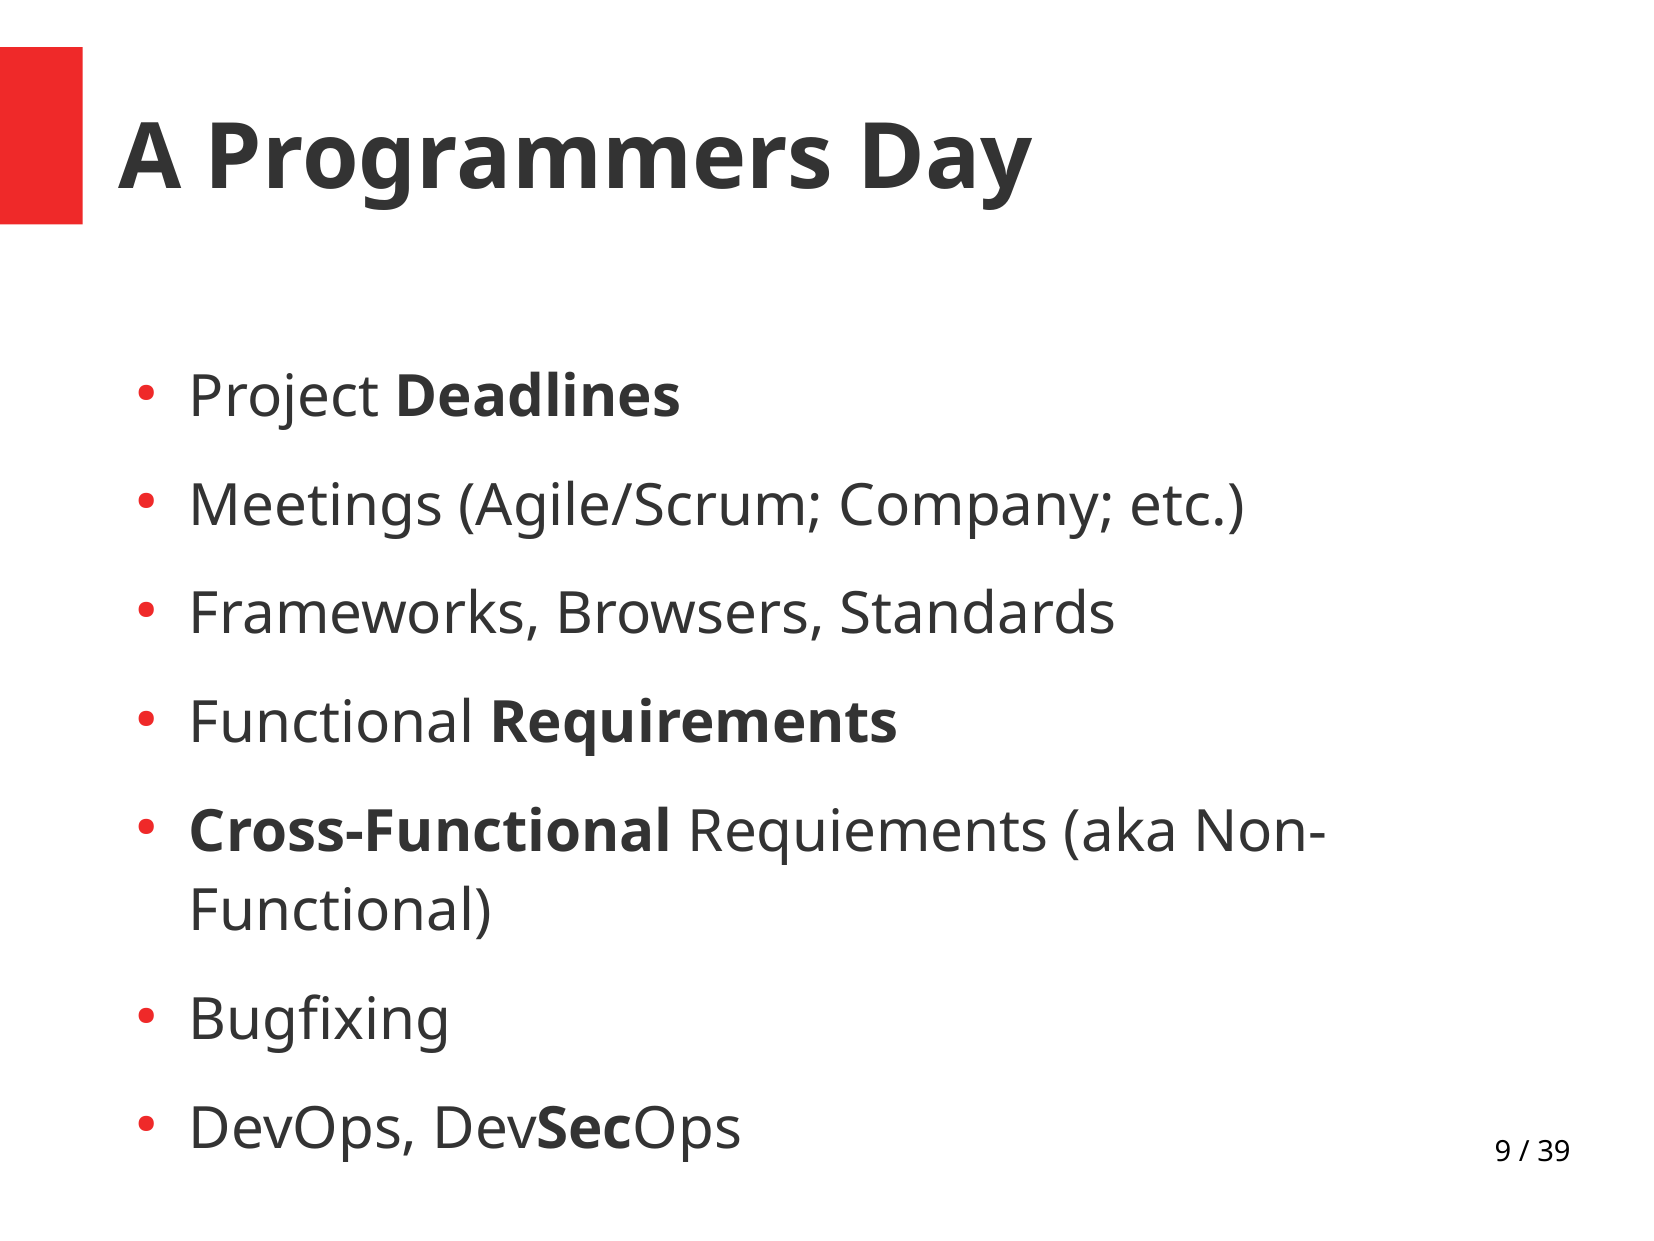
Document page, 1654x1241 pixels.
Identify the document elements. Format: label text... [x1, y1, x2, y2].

list Project Deadlines Meetings (Agile/Scrum; Company; etc.) Frameworks, Browsers, Standards Functional Requirements Cross-Functional Requiements (aka Non-Functional) Bugfixing DevOps, DevSecOps [118, 354, 1536, 1074]
title A Programmers Day [118, 49, 1571, 257]
